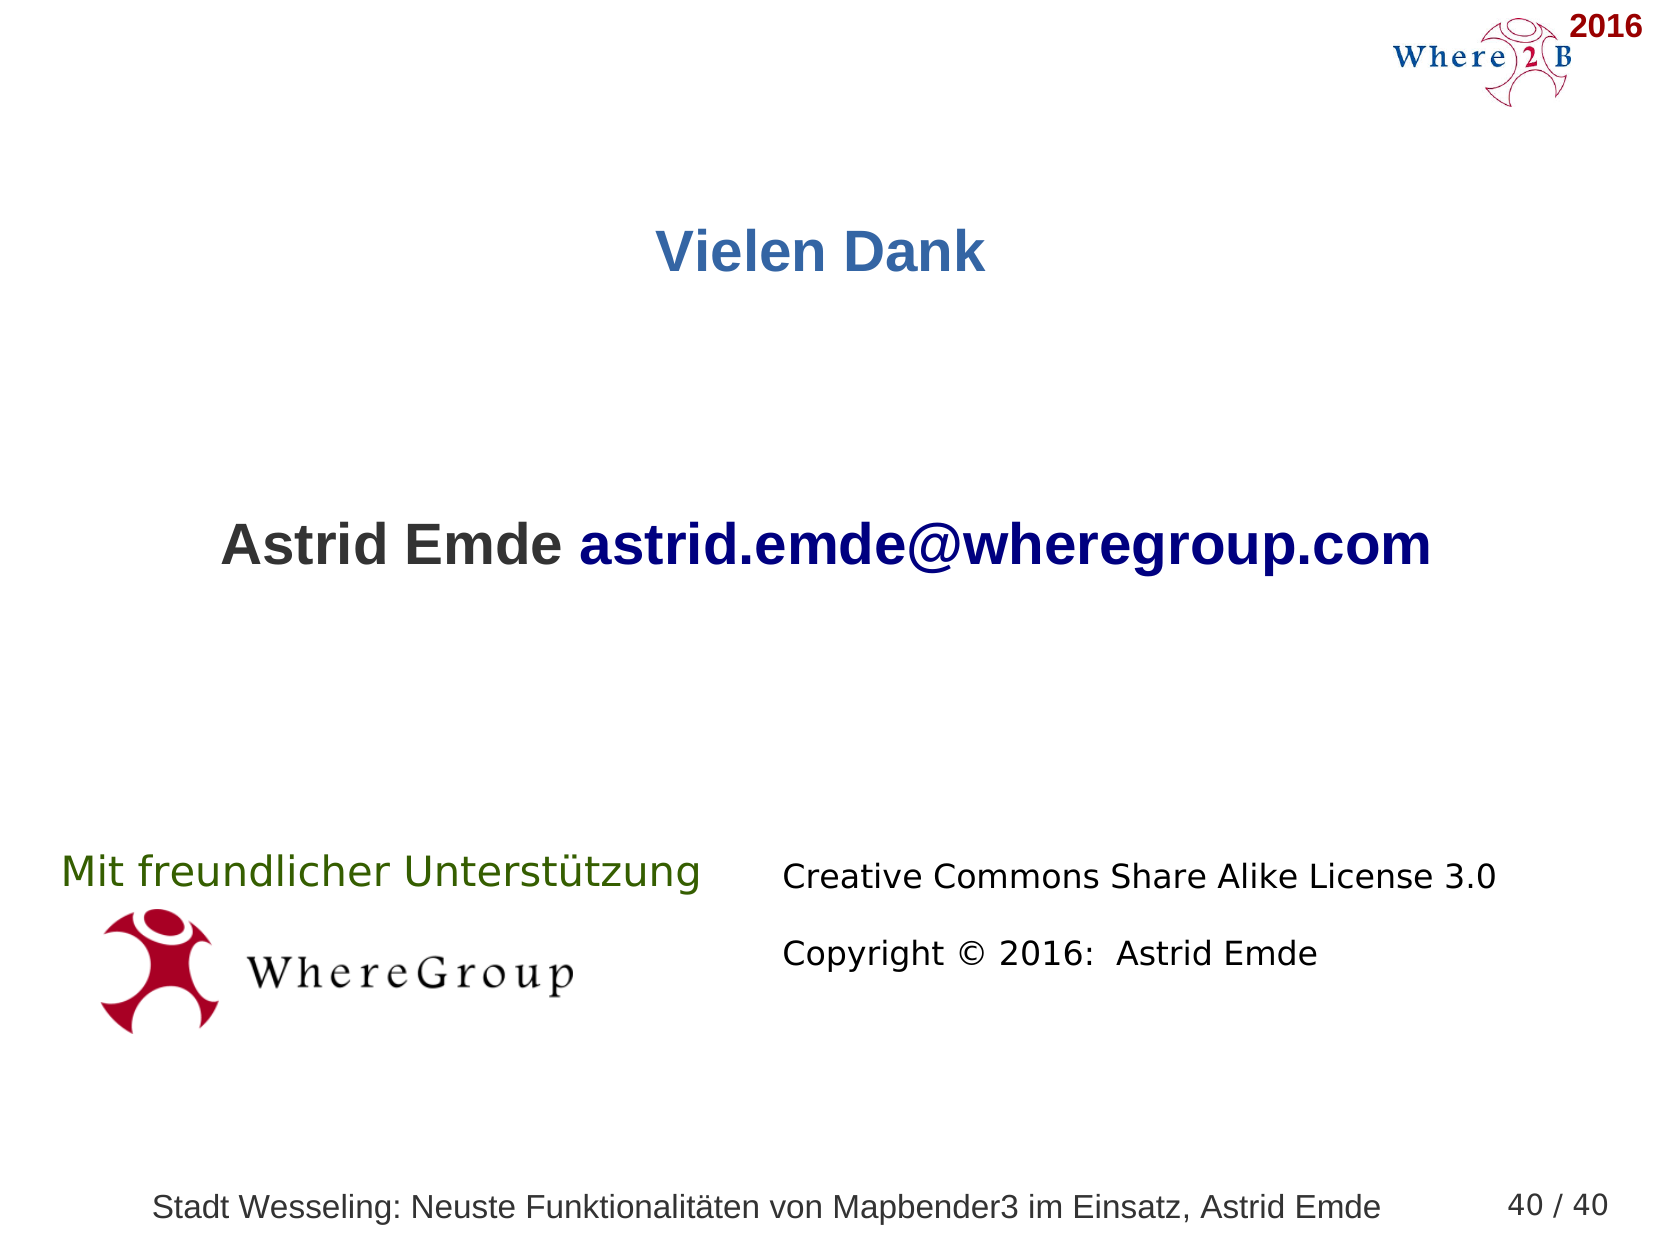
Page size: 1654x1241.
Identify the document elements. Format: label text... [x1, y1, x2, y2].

list Astrid Emde astrid.emde@wheregroup.com [29, 354, 1625, 1173]
picture [1393, 18, 1571, 107]
title Vielen Dank [76, 177, 1565, 325]
